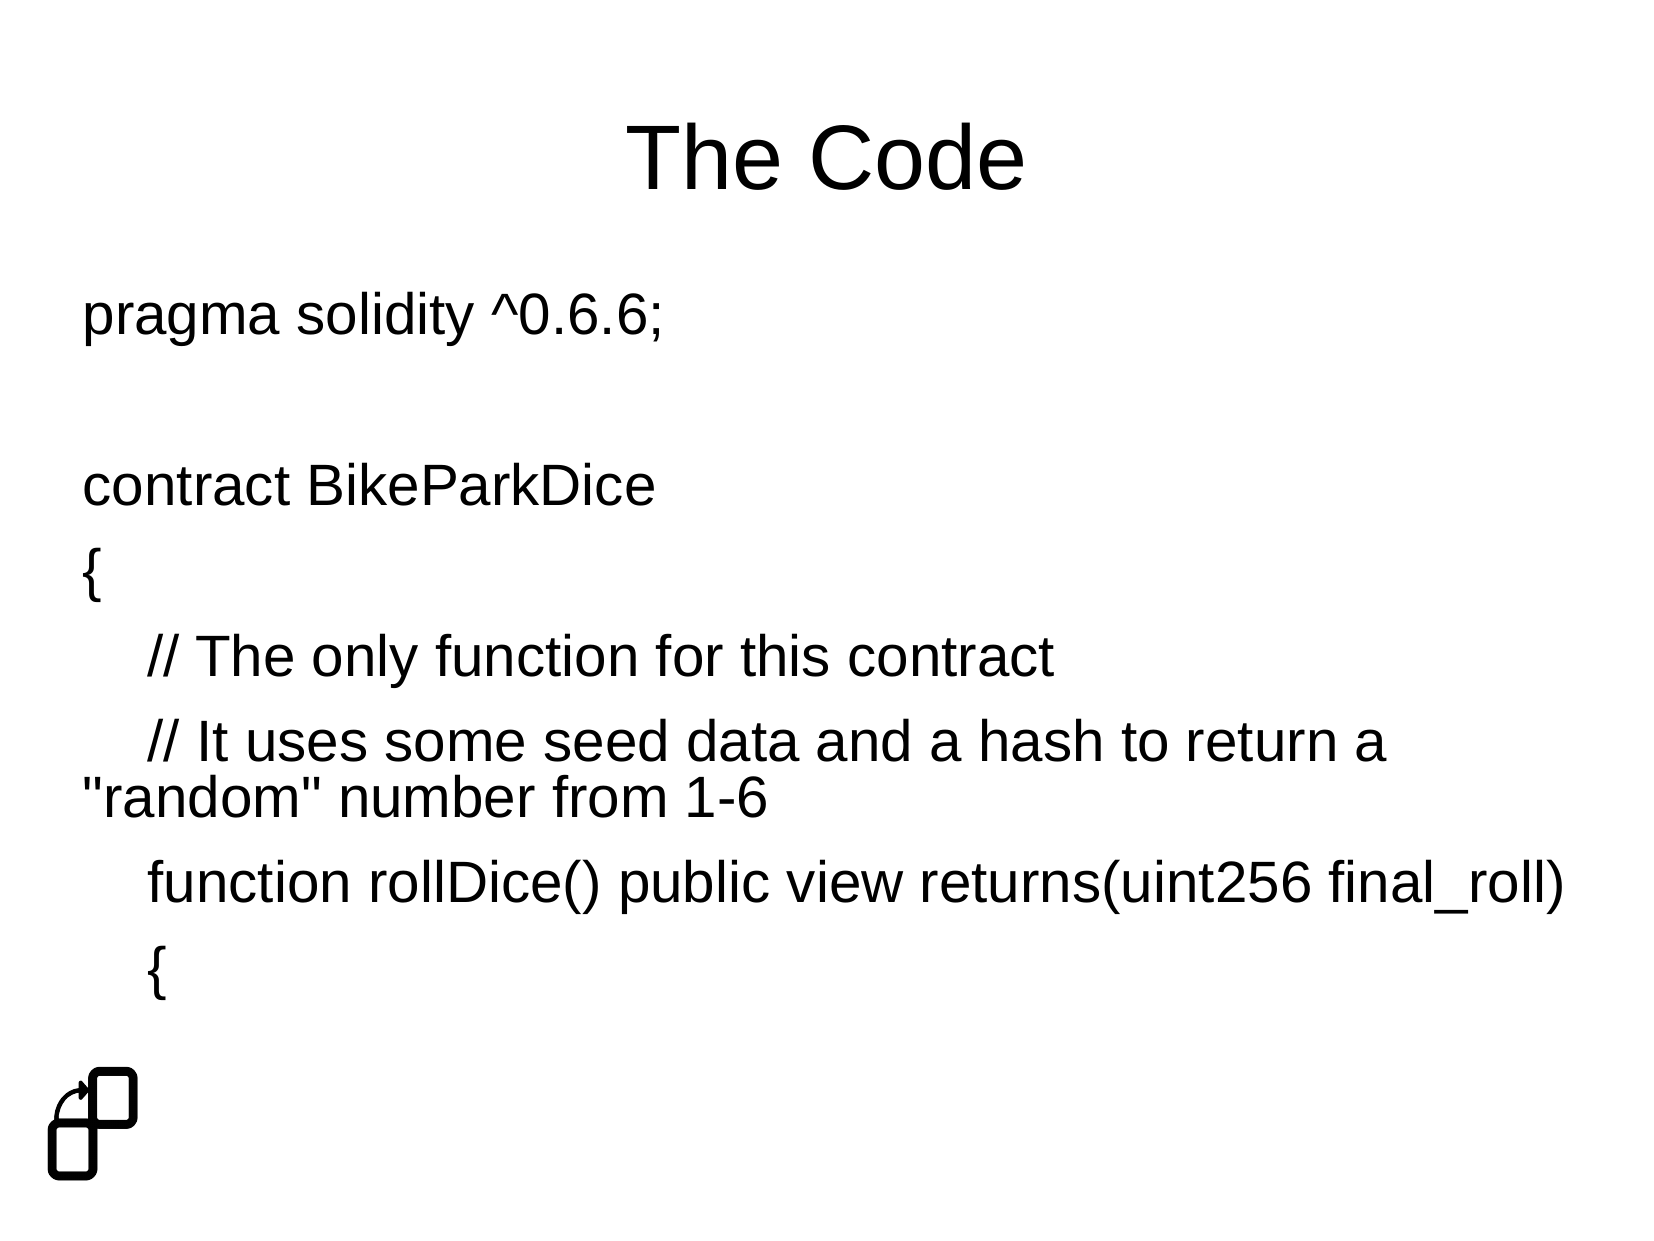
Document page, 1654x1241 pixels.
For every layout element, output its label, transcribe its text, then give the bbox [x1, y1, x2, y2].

title The Code [82, 97, 1571, 209]
list pragma solidity ^0.6.6; contract BikeParkDice { // The only function for this contract // It uses some seed data and a hash to return a "random" number from 1-6 function rollDice() public view returns(uint256 final_roll) { [82, 290, 1571, 1010]
picture [30, 1062, 153, 1186]
